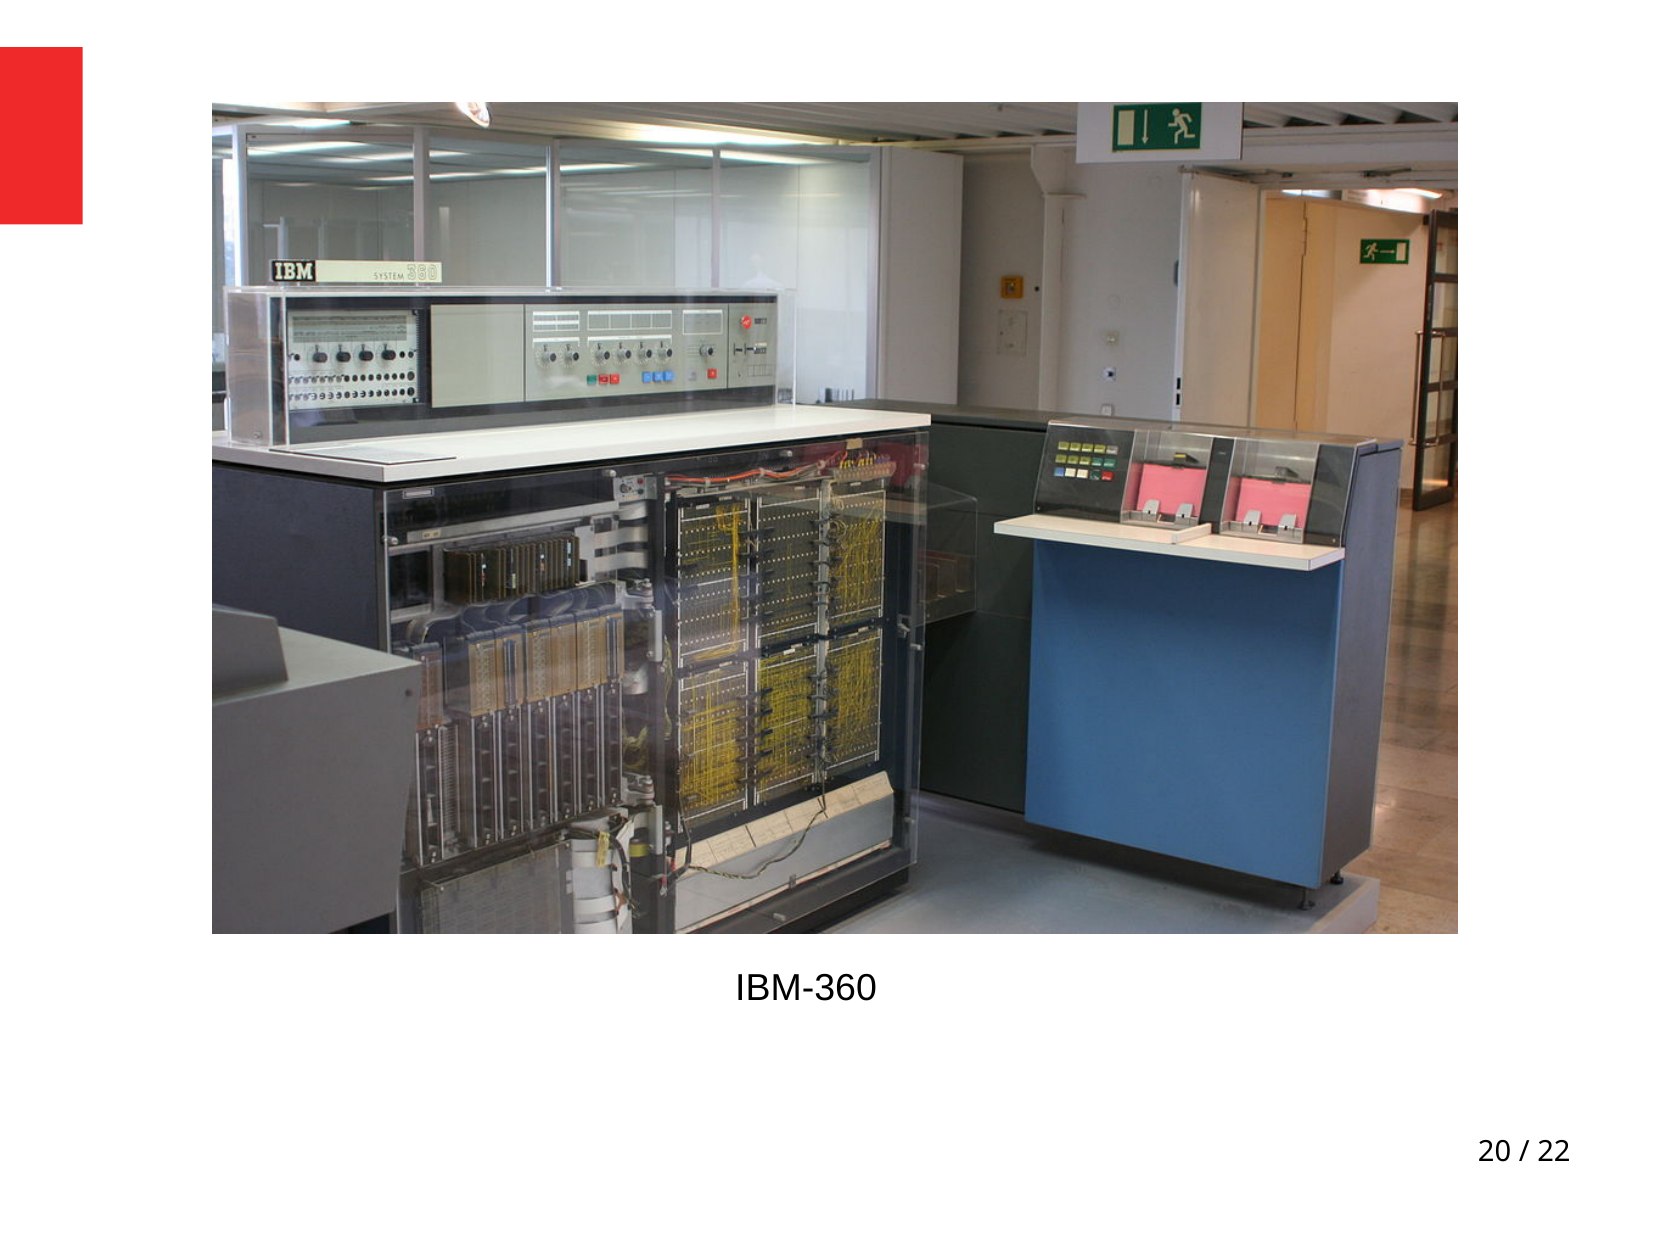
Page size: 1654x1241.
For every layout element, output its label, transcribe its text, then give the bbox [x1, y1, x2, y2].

text_box IBM-360 [720, 958, 1654, 1016]
picture [212, 102, 1458, 934]
